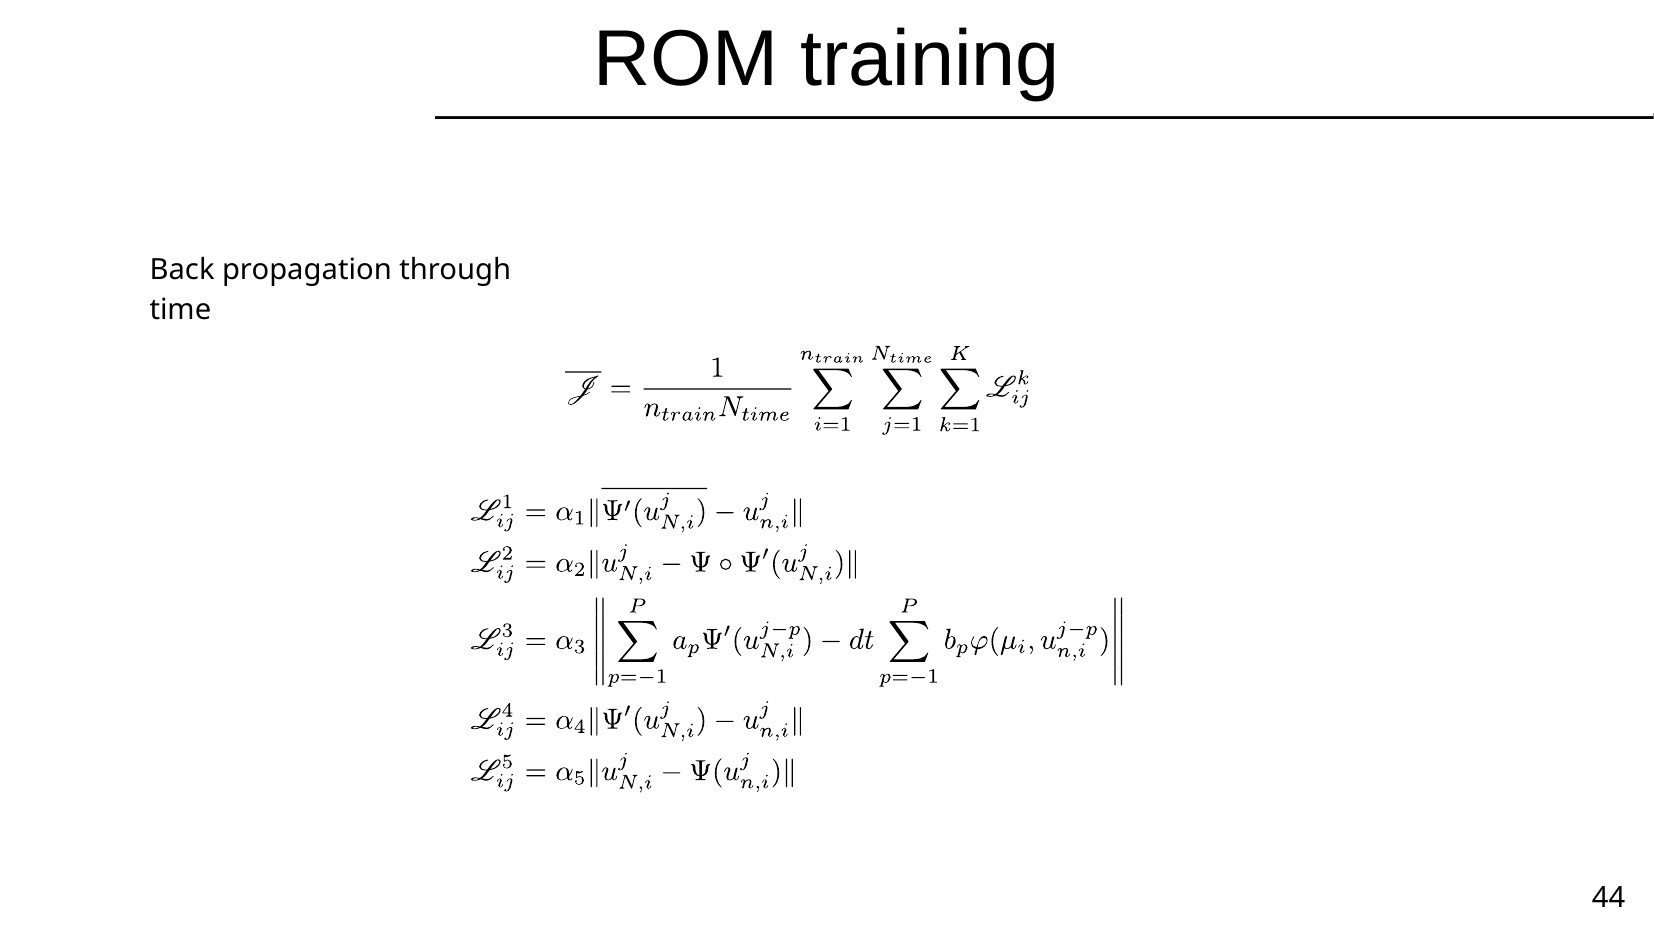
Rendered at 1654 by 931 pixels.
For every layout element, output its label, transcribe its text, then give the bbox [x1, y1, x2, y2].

picture [469, 344, 1124, 794]
text_box Back propagation through time [134, 241, 580, 300]
title ROM training [0, 0, 1654, 117]
